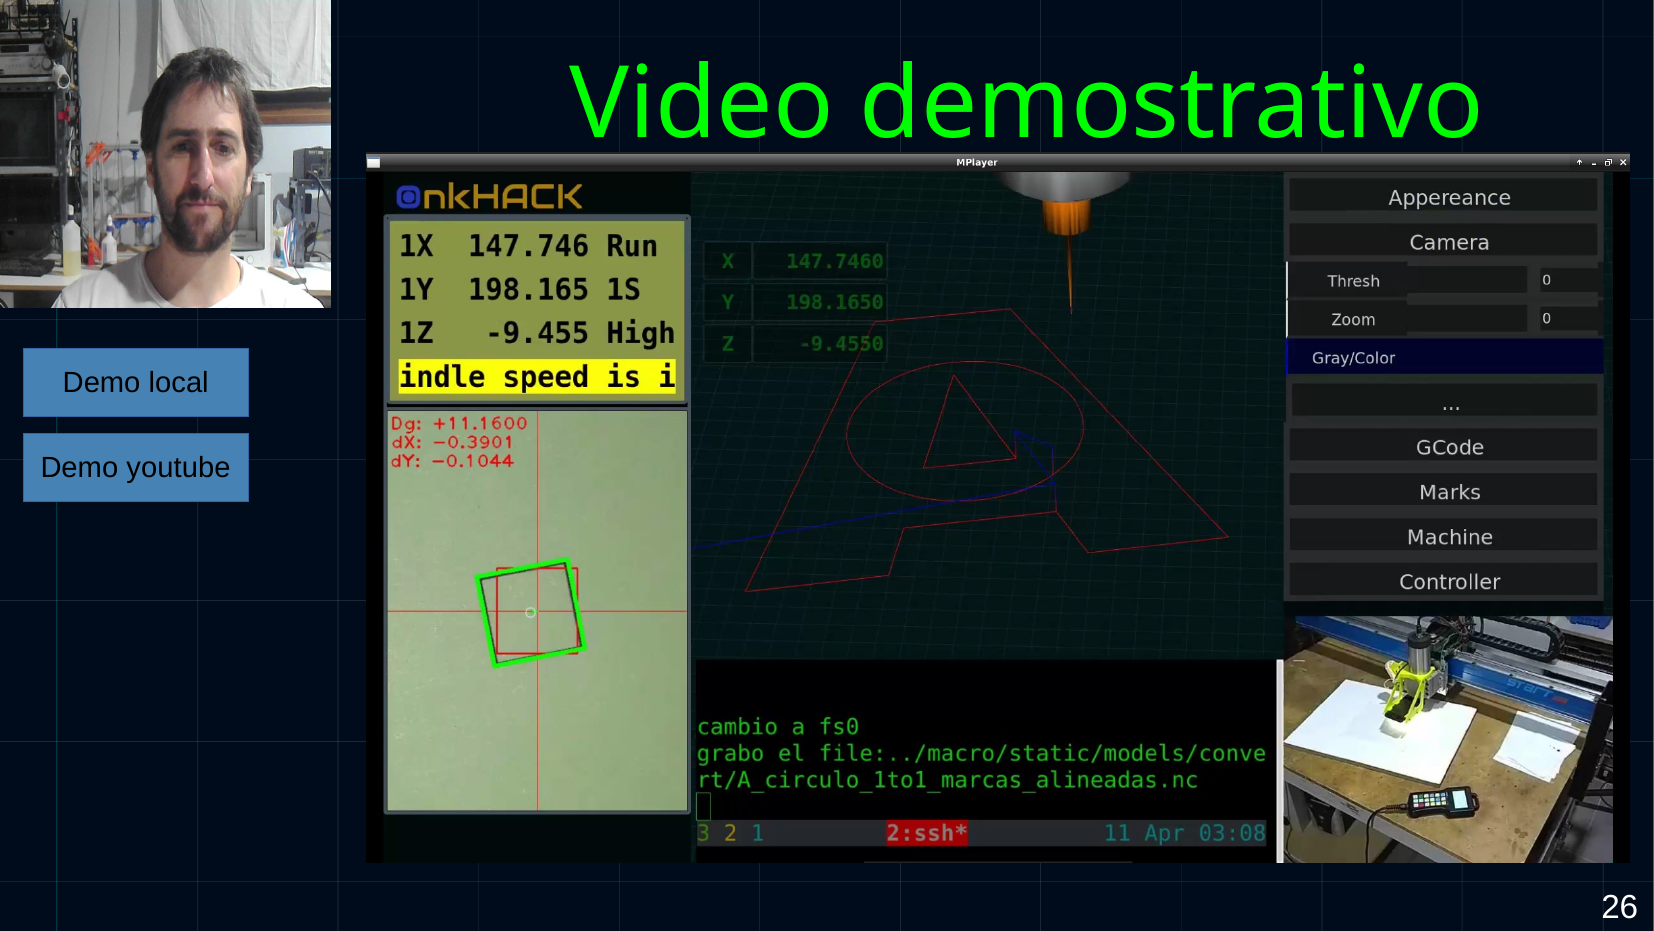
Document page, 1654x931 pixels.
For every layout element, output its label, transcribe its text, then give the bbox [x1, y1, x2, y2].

text_box Demo local [23, 348, 249, 417]
text_box Video demostrativo [555, 23, 1472, 152]
text_box <number> [1586, 880, 1654, 931]
picture [0, 0, 1654, 931]
text_box Demo youtube [23, 433, 249, 502]
